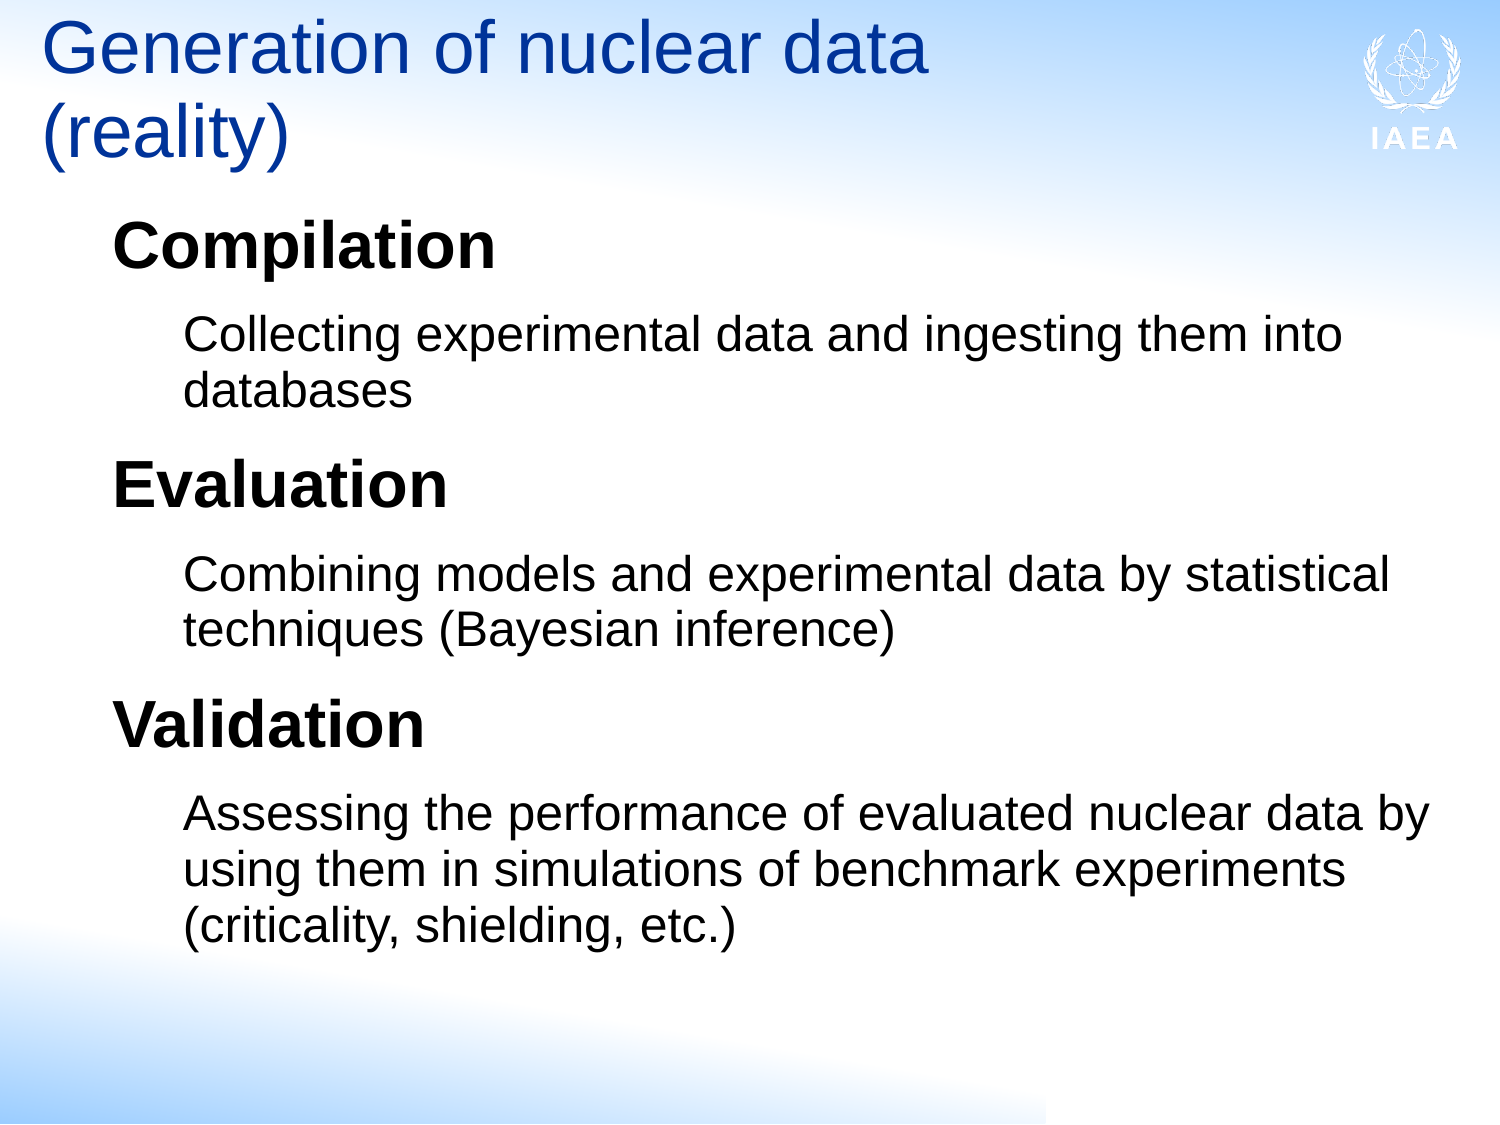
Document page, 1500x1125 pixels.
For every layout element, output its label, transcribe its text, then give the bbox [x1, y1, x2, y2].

title Generation of nuclear data (reality) [41, 5, 1046, 174]
list Compilation Collecting experimental data and ingesting them into databases Evaluation Combining models and experimental data by statistical techniques (Bayesian inference) Validation Assessing the performance of evaluated nuclear data by using them in simulations of benchmark experiments (criticality, shielding, etc.) [41, 208, 1471, 1005]
picture [1363, 29, 1461, 149]
